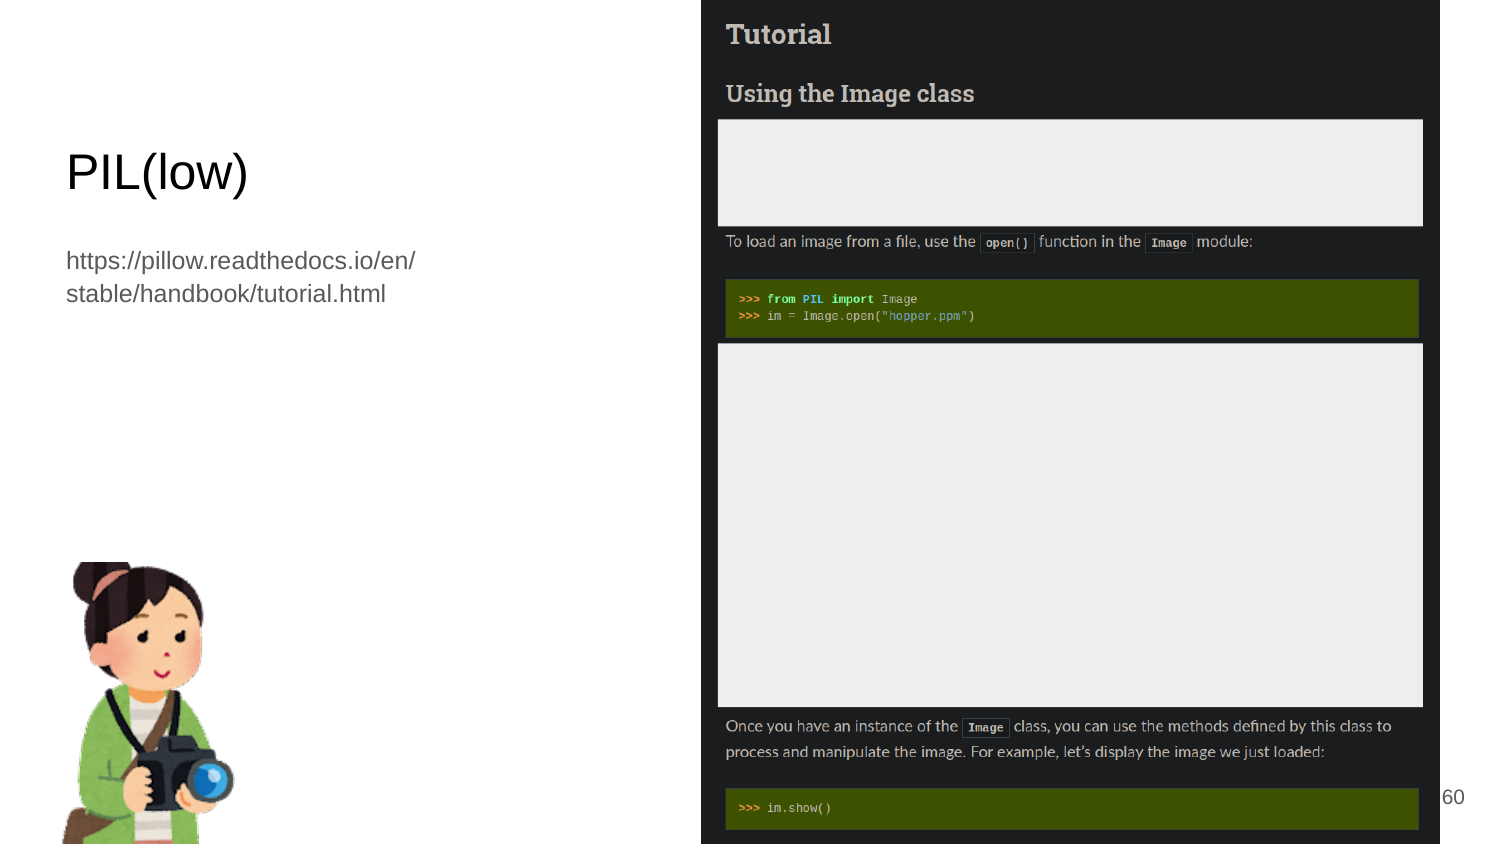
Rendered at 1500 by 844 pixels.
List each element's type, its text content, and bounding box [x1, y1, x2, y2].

picture [701, 0, 1440, 844]
text_box [717, 119, 1423, 227]
list https://pillow.readthedocs.io/en/stable/handbook/tutorial.html [51, 227, 512, 750]
title PIL(low) [51, 91, 512, 216]
slide_number <number> [1389, 764, 1480, 830]
picture [0, 562, 282, 844]
text_box [717, 343, 1423, 708]
